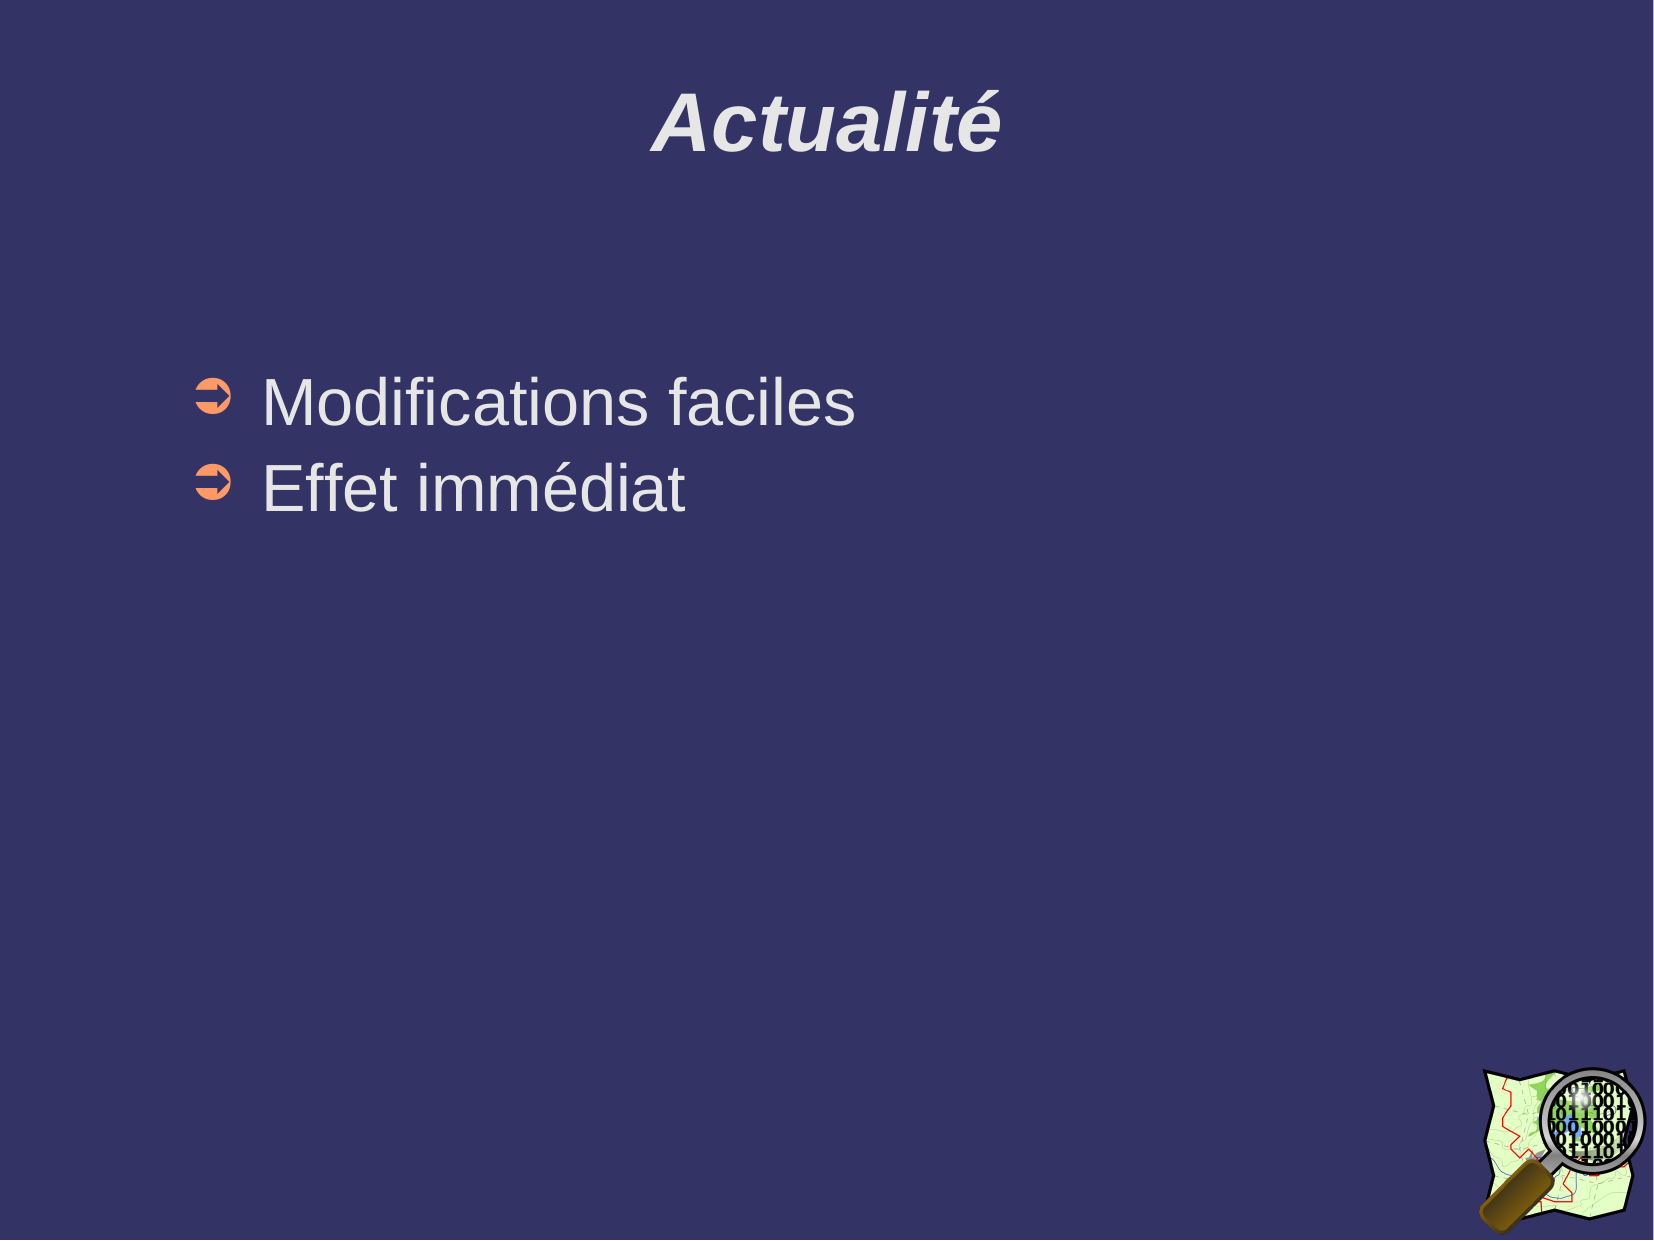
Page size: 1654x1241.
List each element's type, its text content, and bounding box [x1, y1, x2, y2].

picture [1476, 1062, 1650, 1236]
list Modifications faciles Effet immédiat [178, 364, 1570, 1147]
title Actualité [121, 19, 1534, 227]
